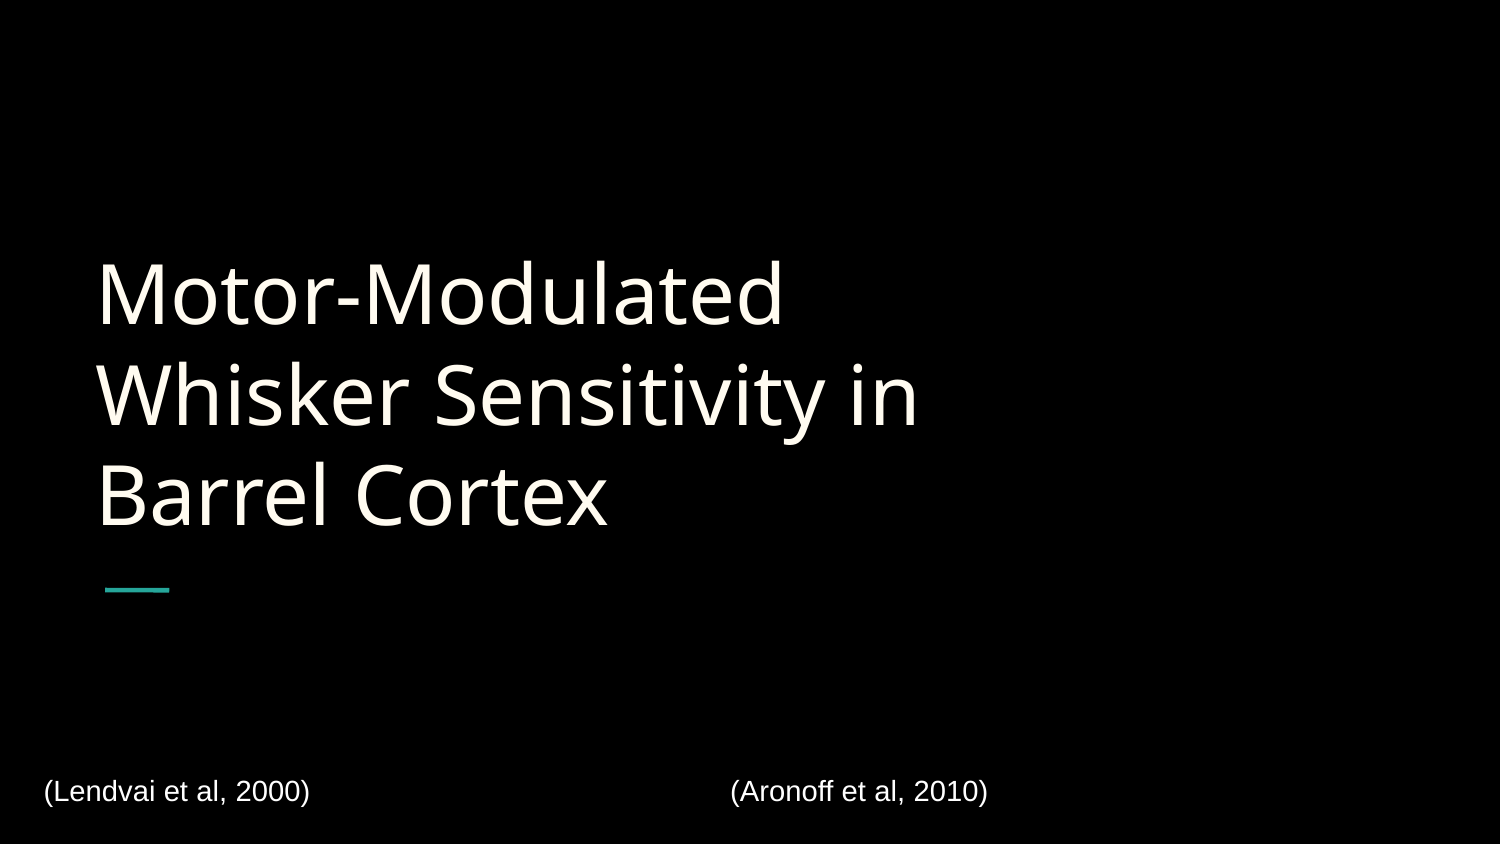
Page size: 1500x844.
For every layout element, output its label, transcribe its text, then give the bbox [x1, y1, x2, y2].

text_box (Aronoff et al, 2010) [715, 751, 1016, 829]
title Motor-Modulated Whisker Sensitivity in Barrel Cortex [80, 266, 969, 557]
text_box (Lendvai et al, 2000) [28, 763, 521, 817]
